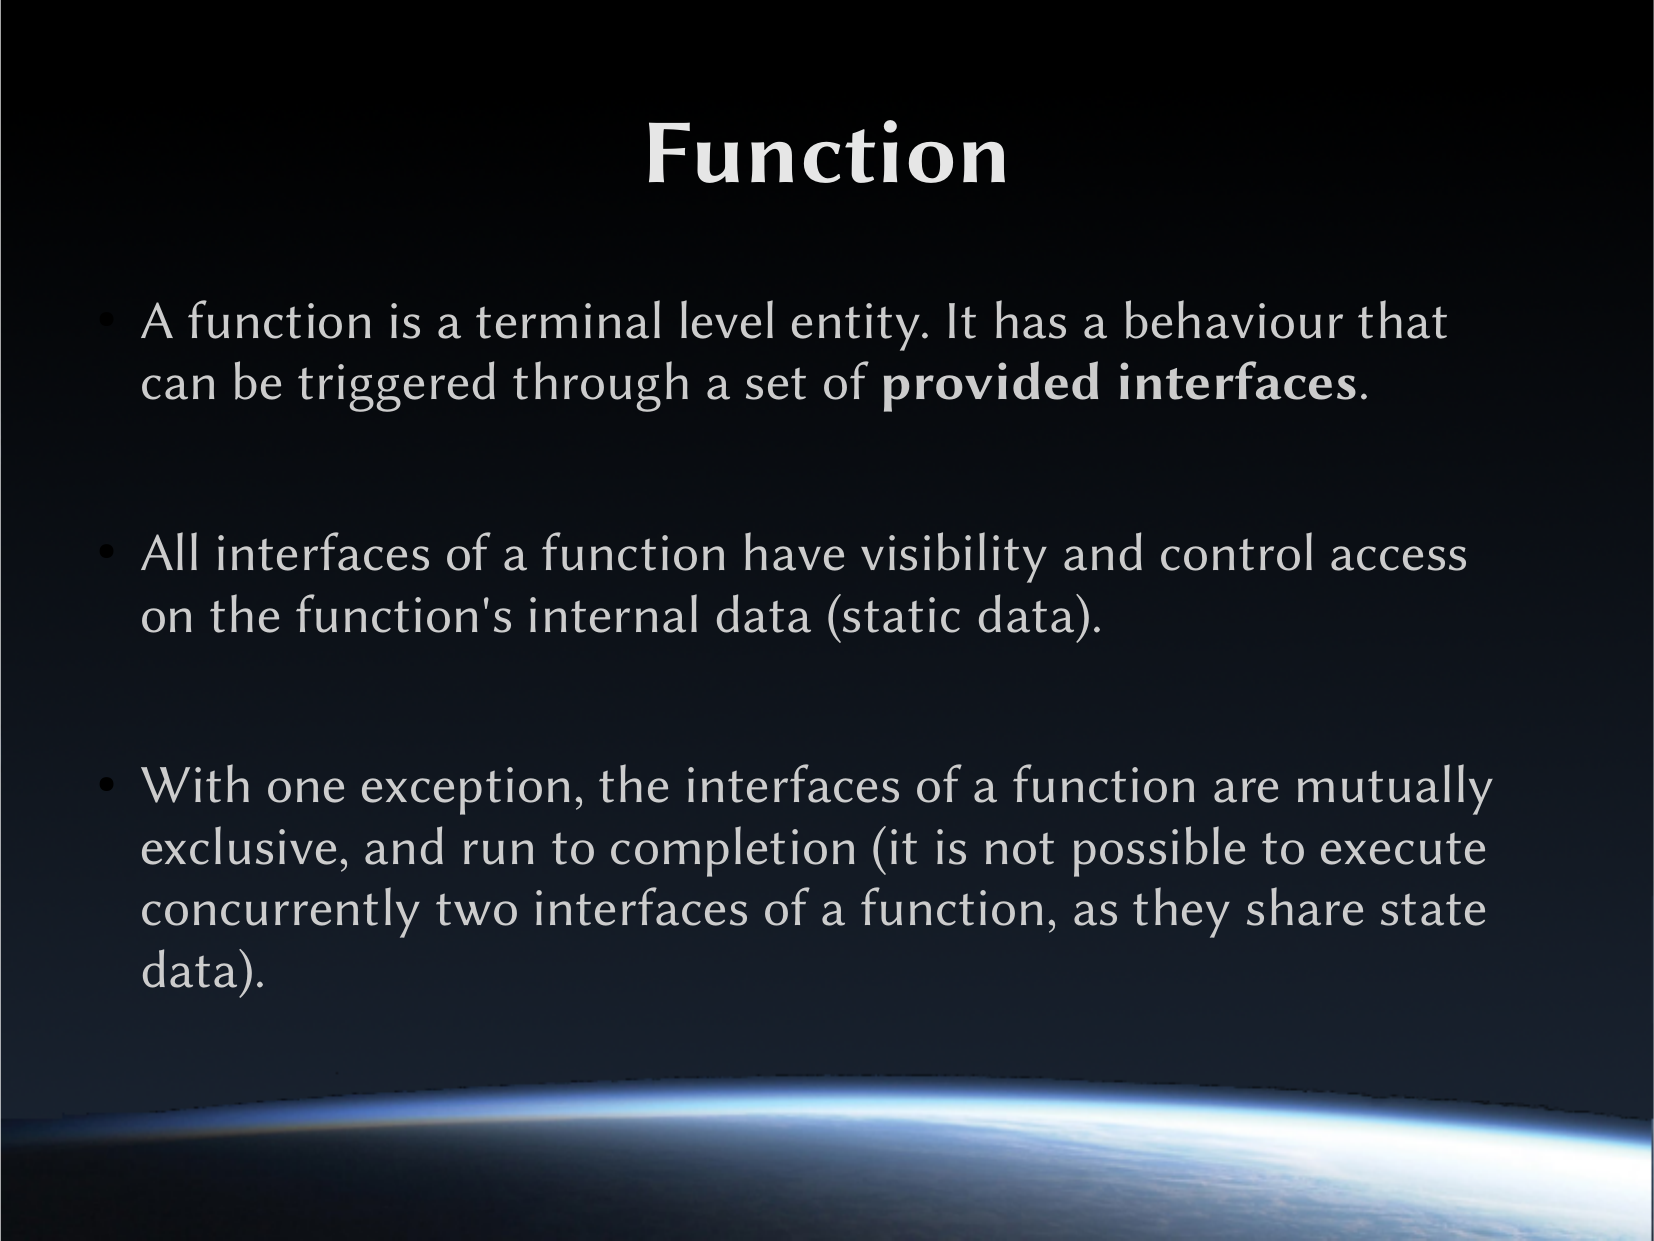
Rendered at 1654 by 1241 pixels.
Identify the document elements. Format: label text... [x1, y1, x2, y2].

list A function is a terminal level entity. It has a behaviour that can be triggered through a set of provided interfaces. All interfaces of a function have visibility and control access on the function's internal data (static data). With one exception, the interfaces of a function are mutually exclusive, and run to completion (it is not possible to execute concurrently two interfaces of a function, as they share state data). [82, 290, 1538, 1010]
picture [0, 0, 1654, 1241]
title Function [82, 49, 1571, 257]
